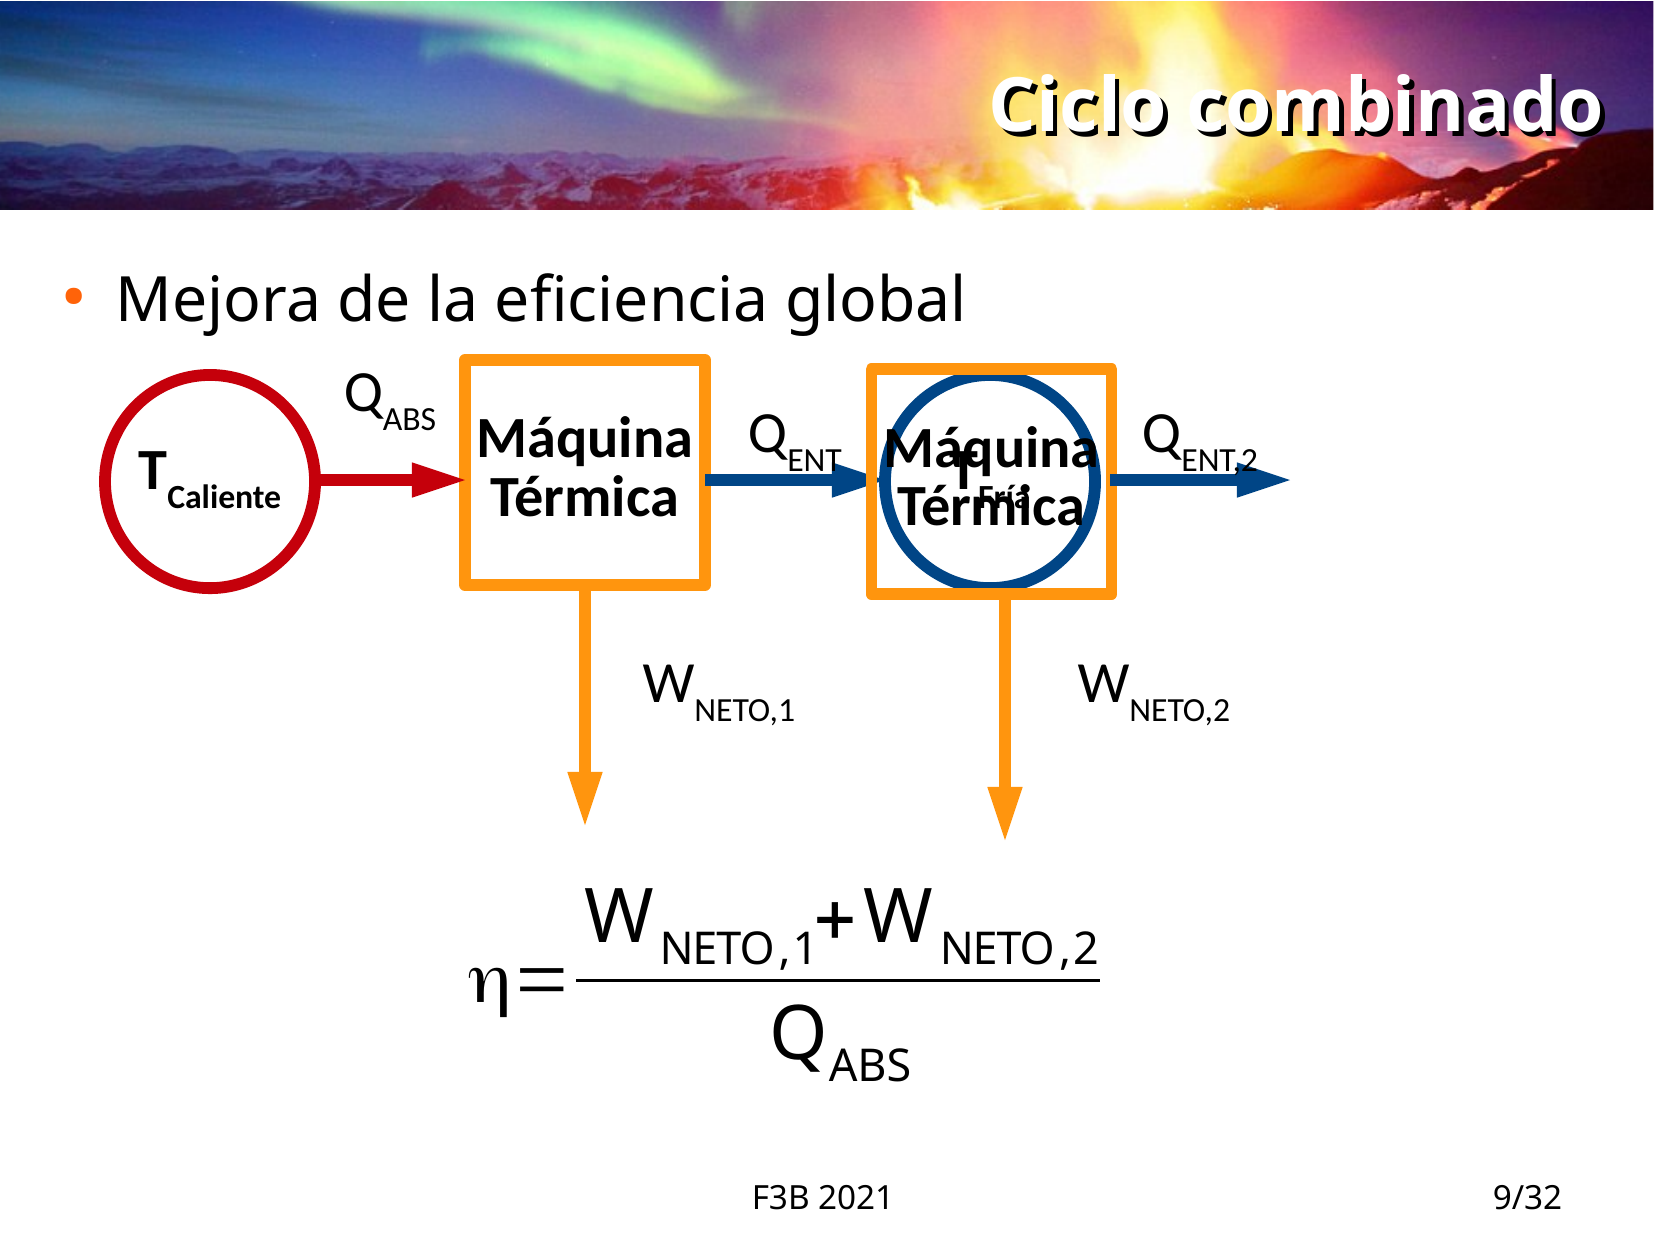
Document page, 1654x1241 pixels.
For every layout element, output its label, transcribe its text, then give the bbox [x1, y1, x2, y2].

list Mejora de la eficiencia global [45, 255, 1606, 1156]
title Ciclo combinado [45, 15, 1606, 191]
picture [0, 1, 1654, 210]
chart [458, 870, 1111, 1092]
text_box Máquina Térmica [871, 369, 1112, 595]
text_box Máquina Térmica [465, 360, 706, 586]
text_box WNETO,2 [1047, 651, 1261, 751]
text_box WNETO,1 [612, 651, 826, 751]
text_box TCaliente [105, 374, 315, 589]
